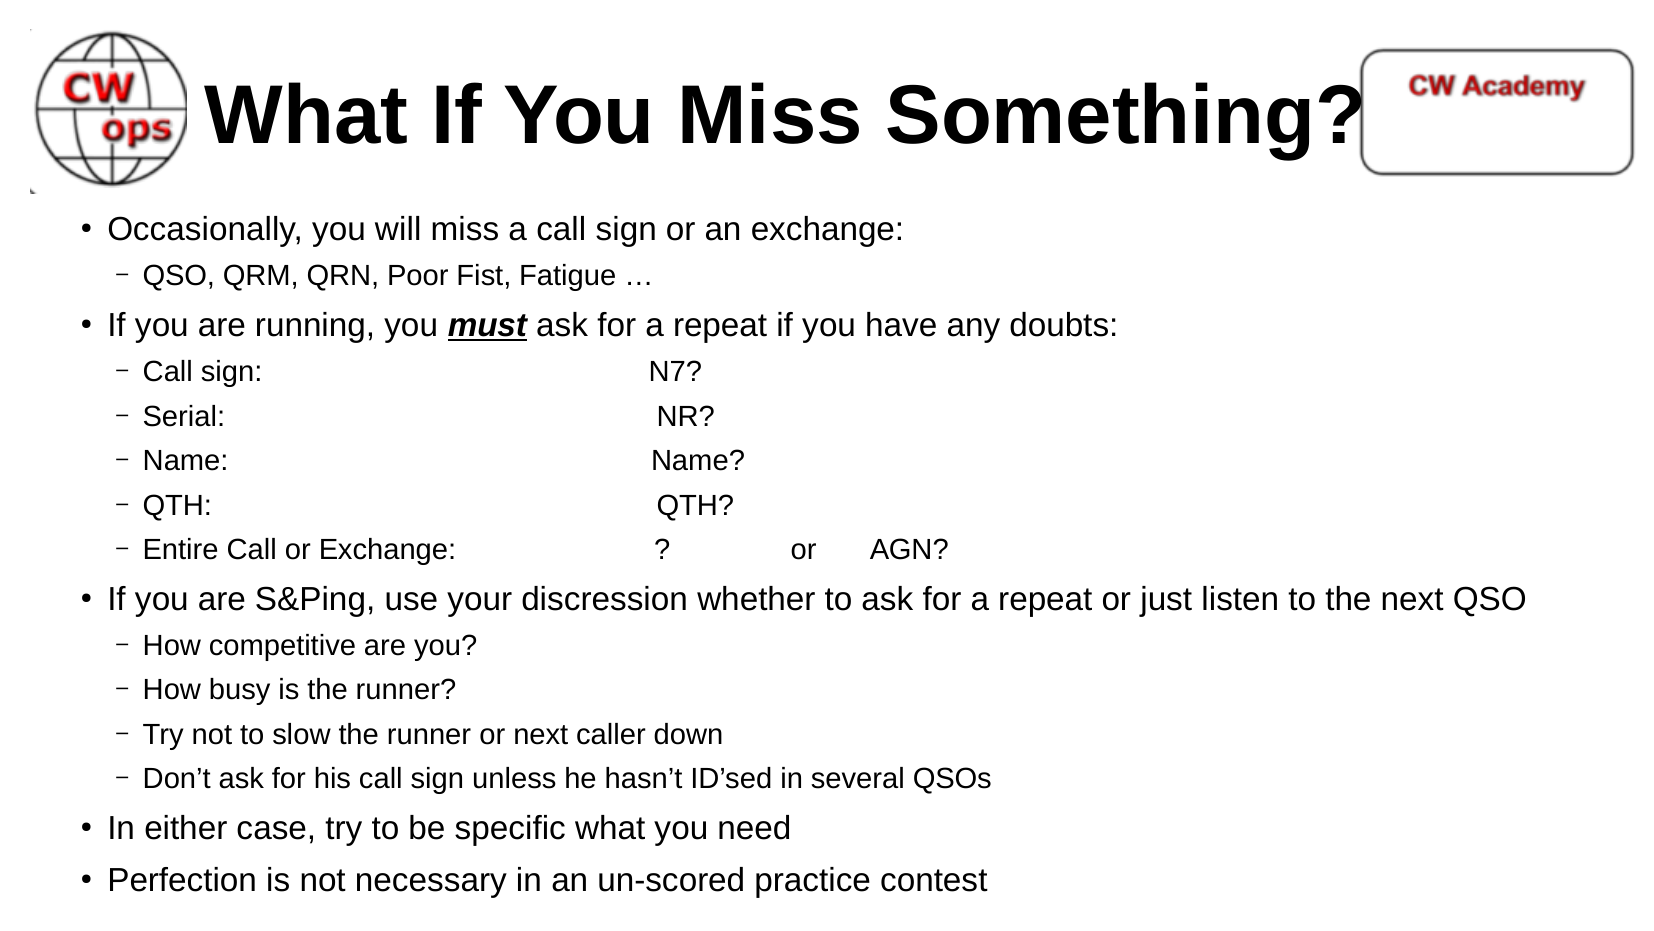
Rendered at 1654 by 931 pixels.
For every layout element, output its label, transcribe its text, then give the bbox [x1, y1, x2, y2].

list Occasionally, you will miss a call sign or an exchange: QSO, QRM, QRN, Poor Fist, Fatigue … If you are running, you must ask for a repeat if you have any doubts: Call sign: N7? Serial: NR? Name: Name? QTH: QTH? Entire Call or Exchange: ? or AGN? If you are S&Ping, use your discression whether to ask for a repeat or just listen to the next QSO How competitive are you? How busy is the runner? Try not to slow the runner or next caller down Don’t ask for his call sign unless he hasn’t ID’sed in several QSOs In either case, try to be specific what you need Perfection is not necessary in an un-scored practice contest [71, 210, 1561, 916]
picture [30, 29, 187, 194]
picture [1531, 37, 1640, 186]
title What If You Miss Something? [41, 37, 1531, 193]
